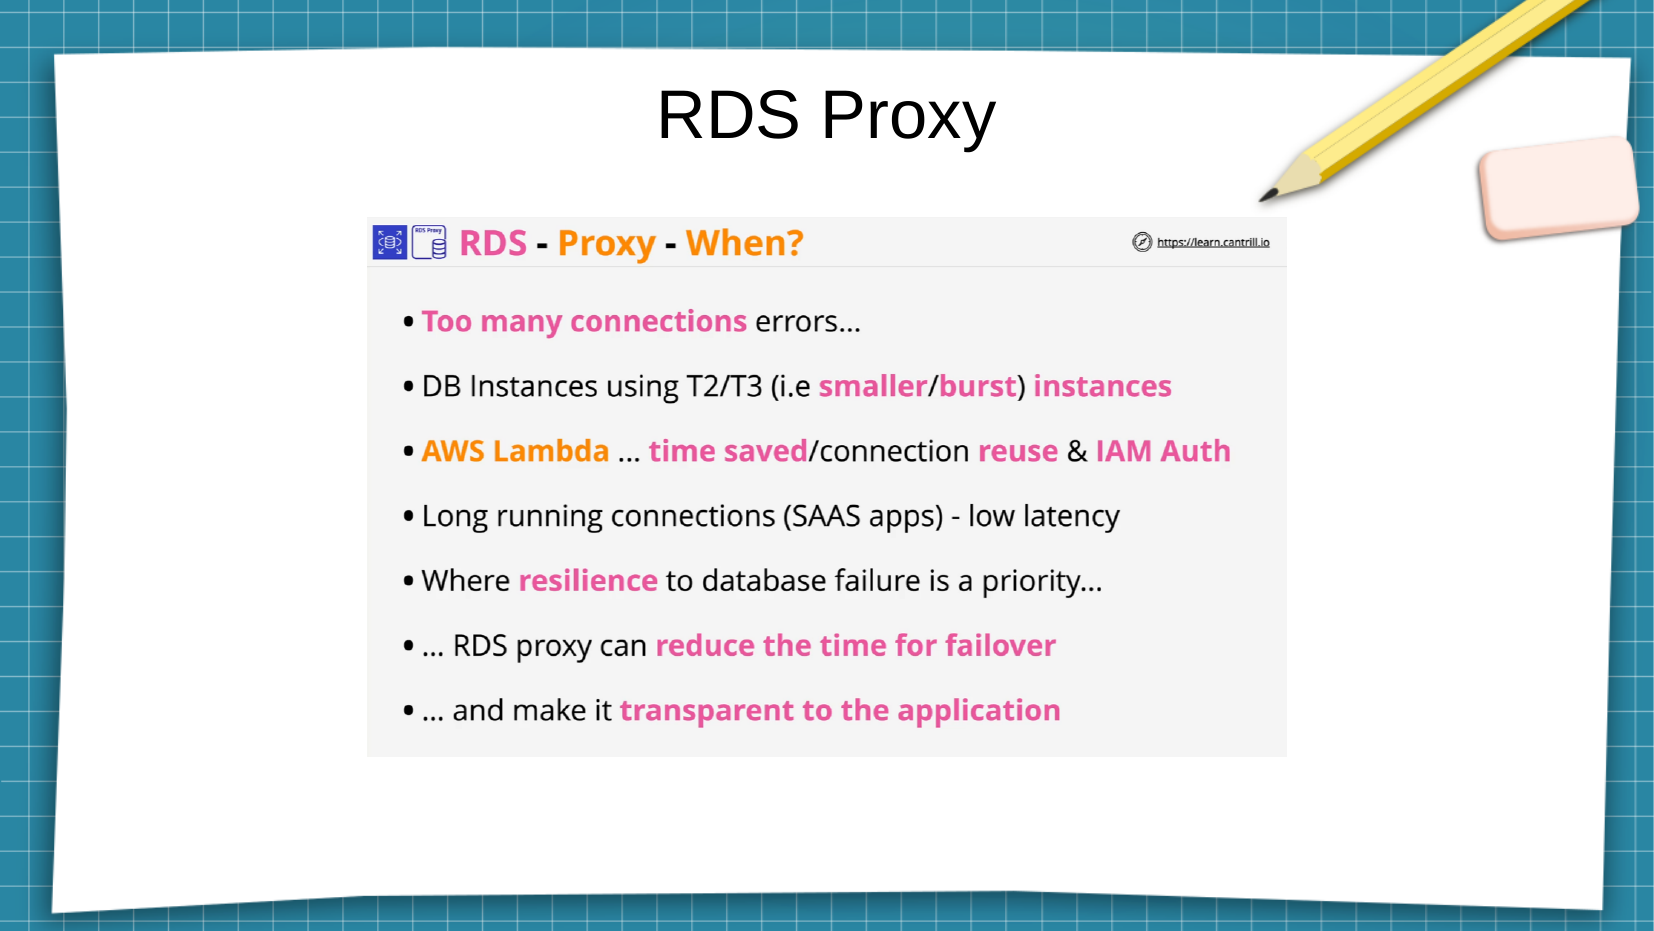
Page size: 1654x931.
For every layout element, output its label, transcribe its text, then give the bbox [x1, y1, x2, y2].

picture [0, 0, 1654, 931]
title RDS Proxy [82, 37, 1571, 193]
